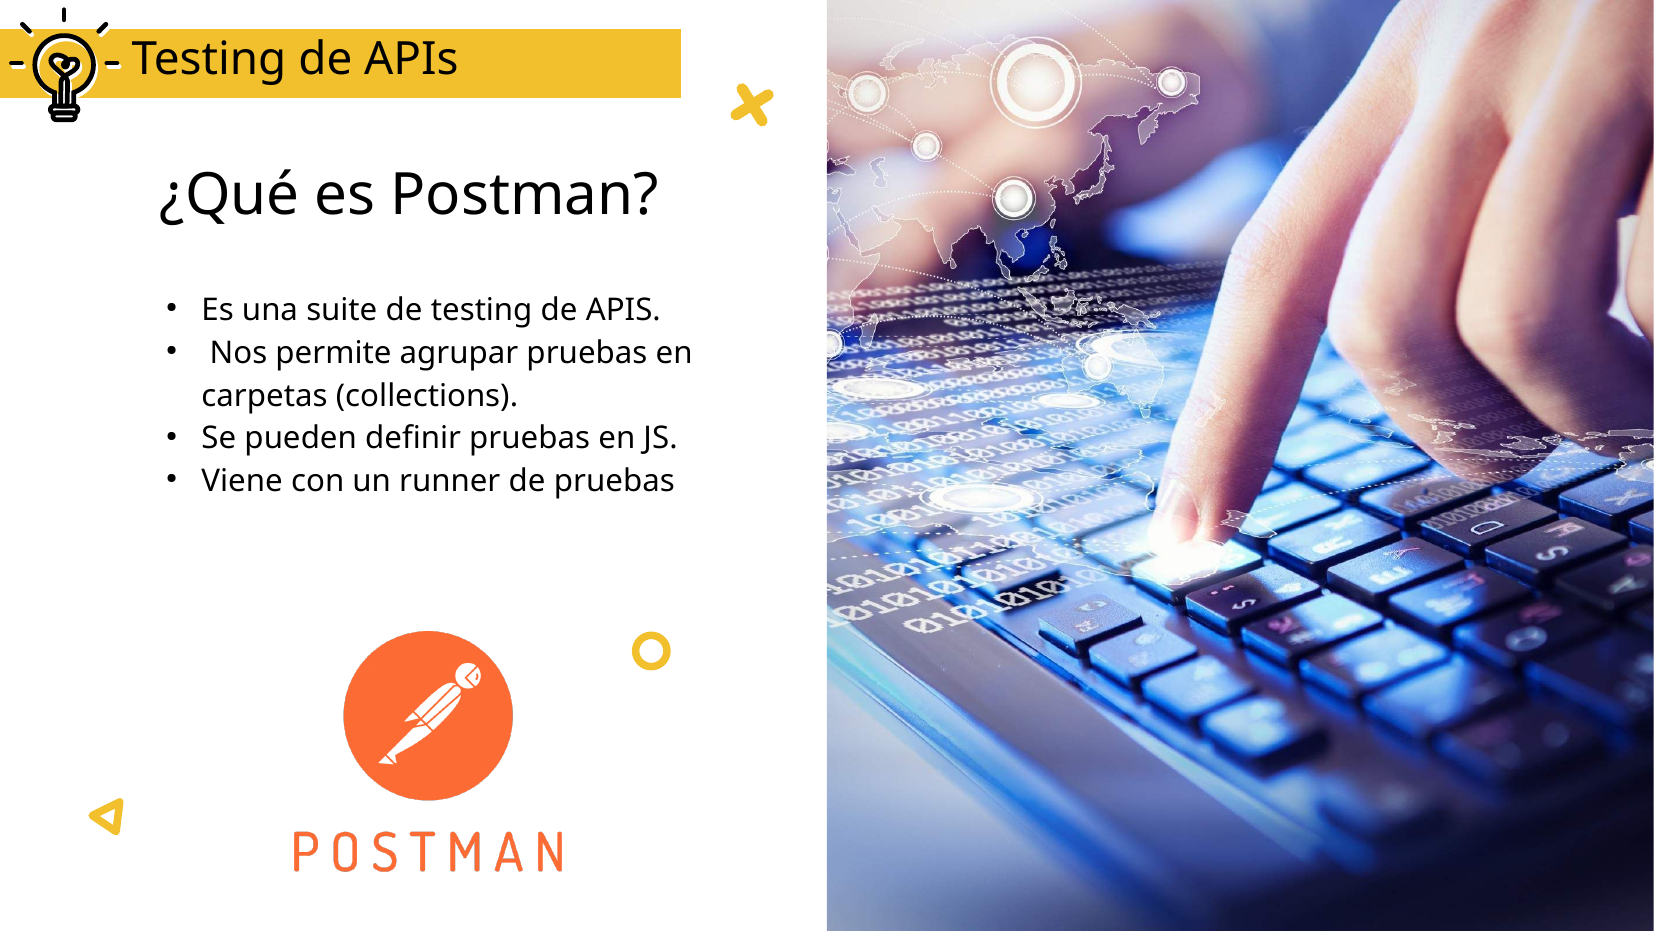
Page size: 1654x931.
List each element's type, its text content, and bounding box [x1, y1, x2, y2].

picture [294, 631, 562, 872]
picture [826, 0, 1654, 931]
title ¿Qué es Postman? [159, 147, 798, 237]
text_box Es una suite de testing de APIS. Nos permite agrupar pruebas en carpetas (collections). Se pueden definir pruebas en JS. Viene con un runner de pruebas [165, 198, 733, 632]
title Testing de APIs [131, 16, 578, 97]
